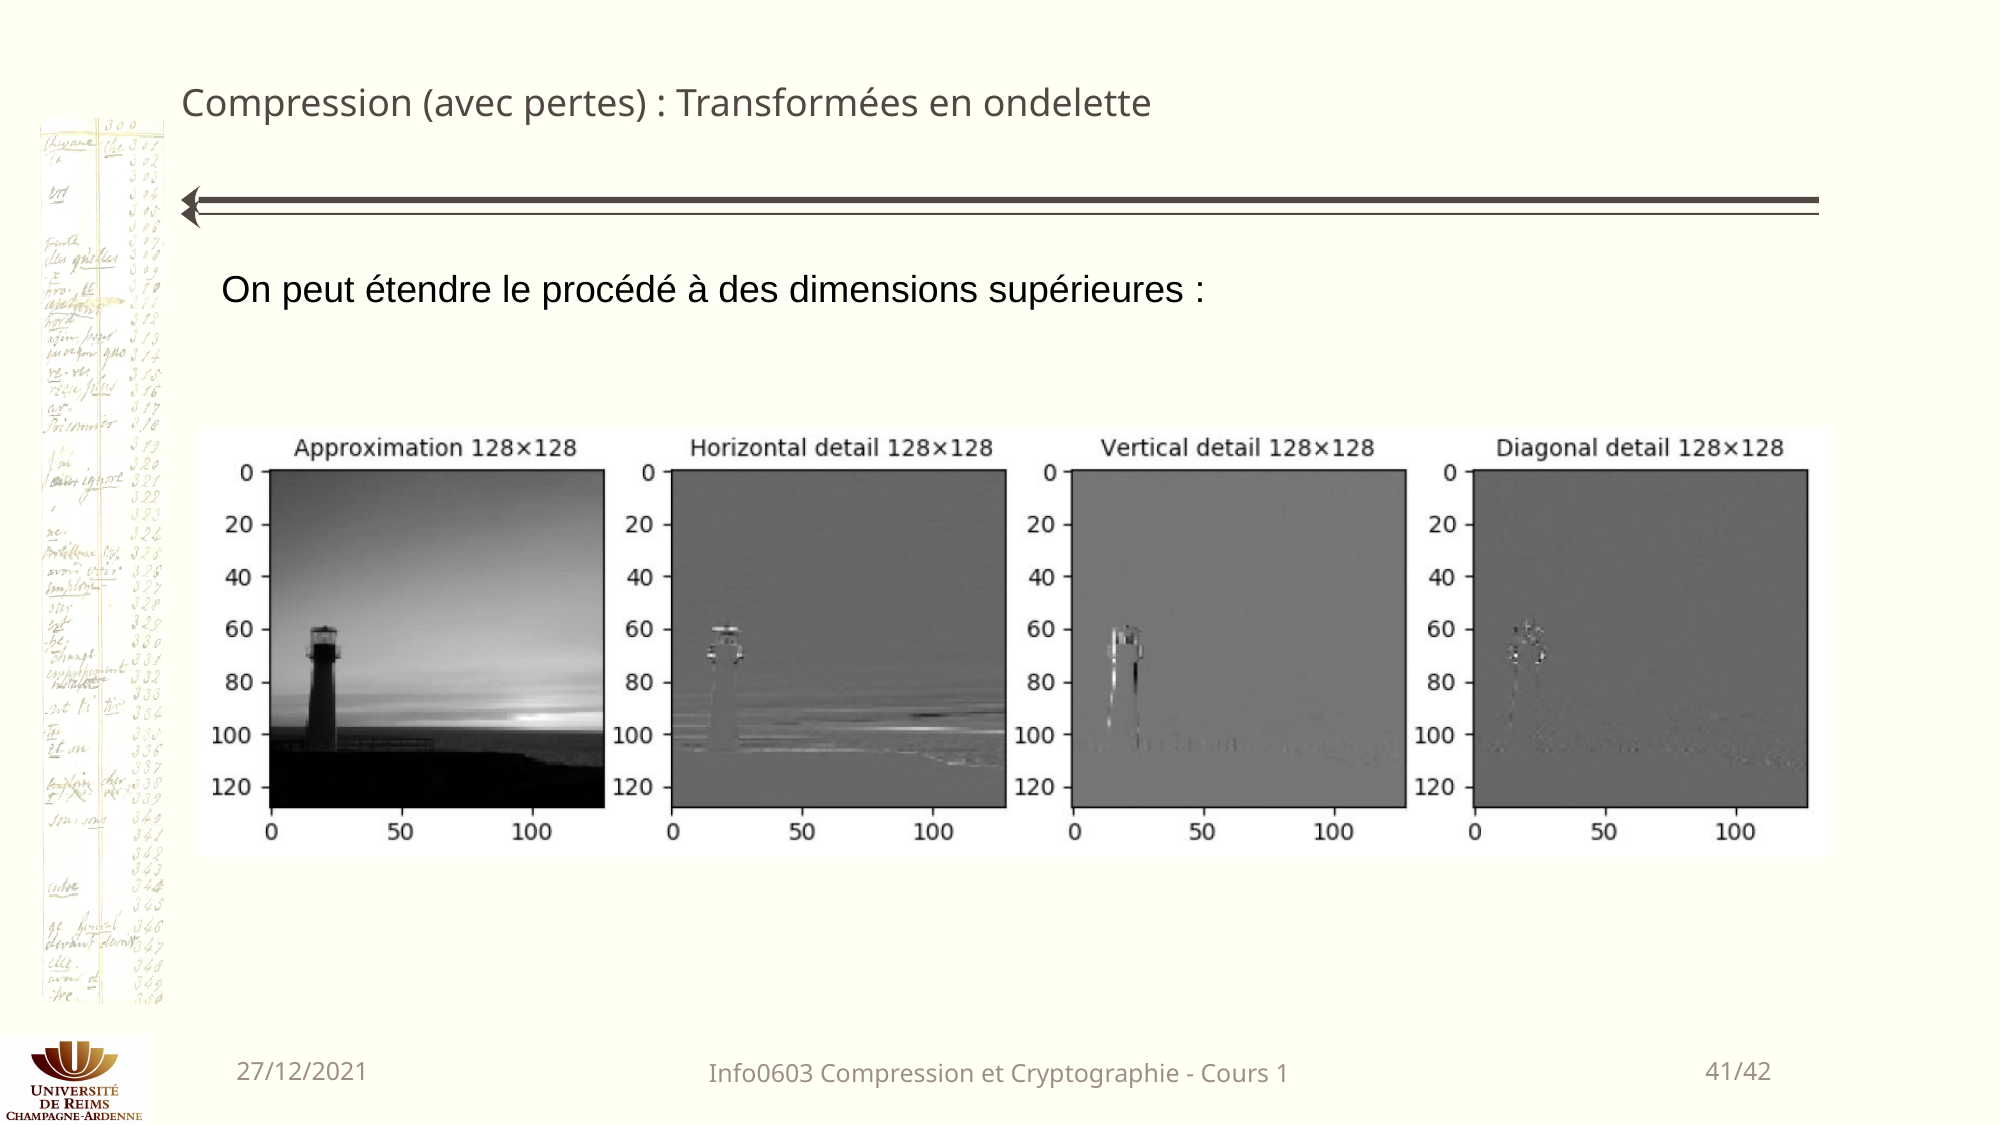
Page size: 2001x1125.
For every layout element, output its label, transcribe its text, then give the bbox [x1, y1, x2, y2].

picture [0, 1035, 148, 1125]
text_box On peut étendre le procédé à des dimensions supérieures : [206, 260, 1802, 318]
title Compression (avec pertes) : Transformées en ondelette [181, 12, 1819, 193]
picture [199, 426, 1831, 857]
picture [40, 118, 164, 1004]
